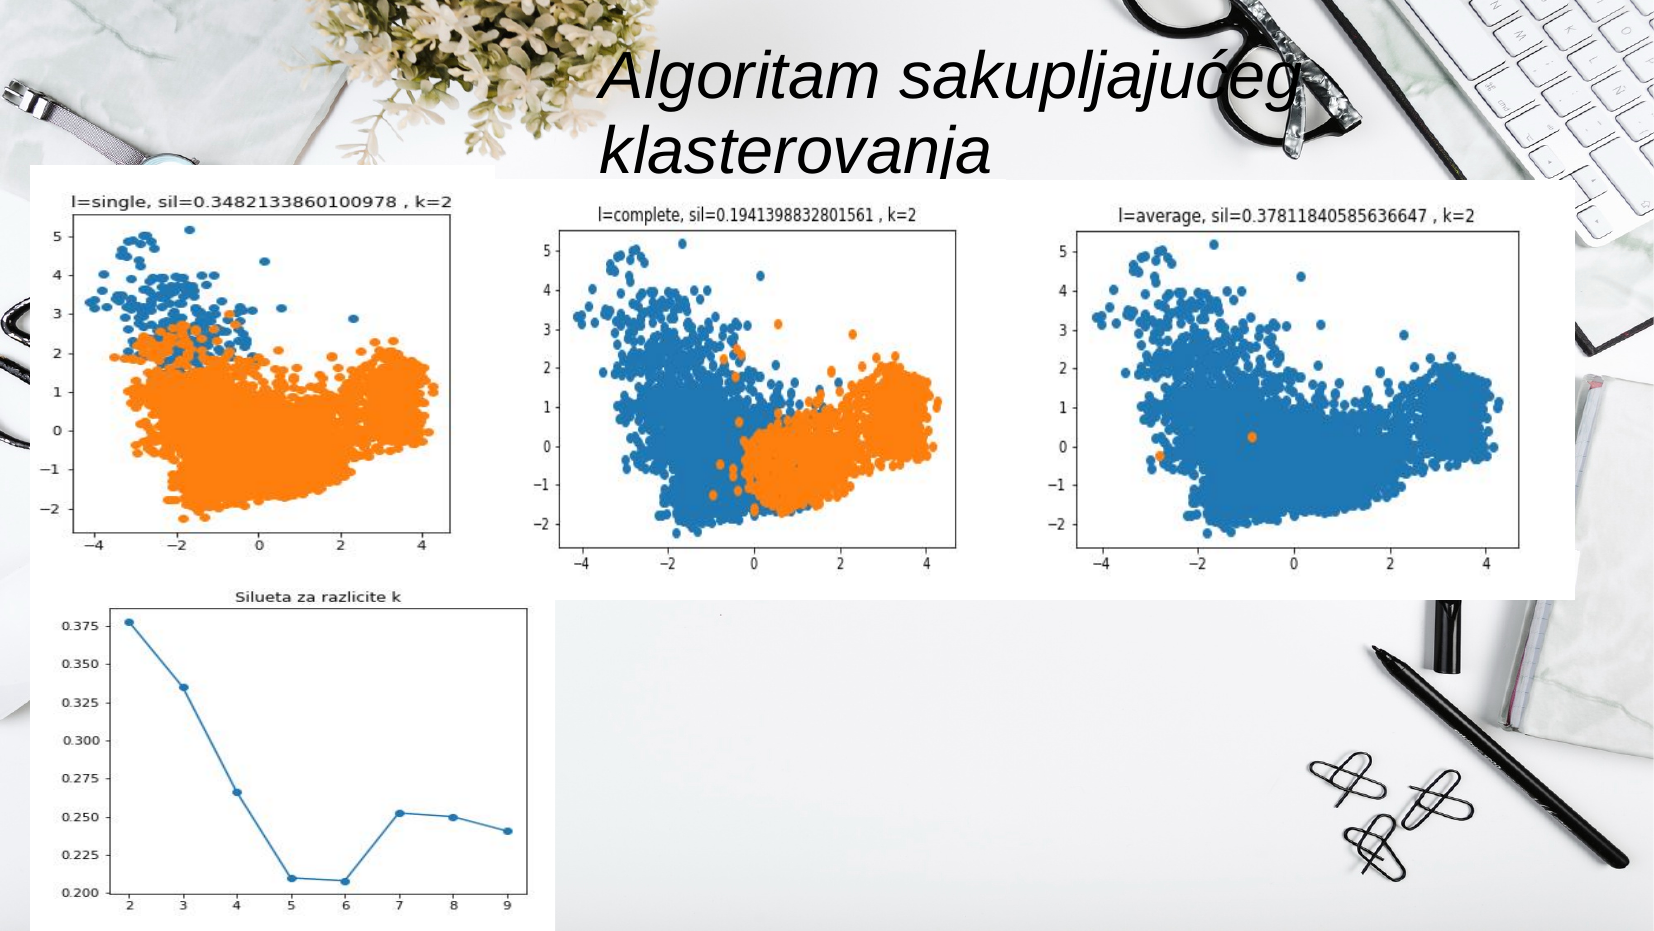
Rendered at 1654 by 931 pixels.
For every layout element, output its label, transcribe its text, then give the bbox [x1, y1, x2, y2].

text_box Algoritam sakupljajućeg klasterovanja [585, 30, 1441, 180]
picture [0, 0, 1654, 931]
